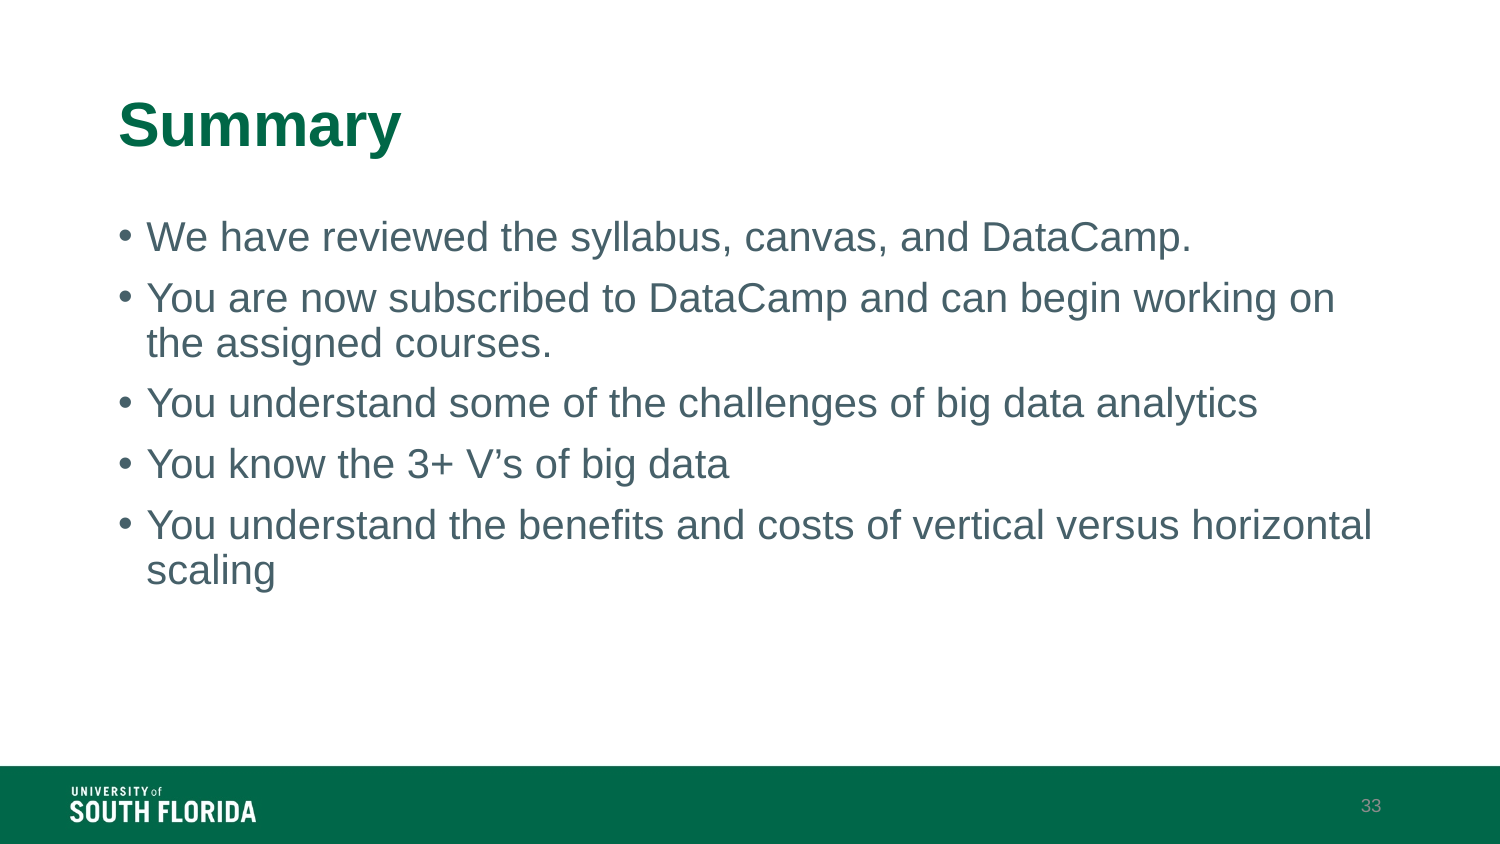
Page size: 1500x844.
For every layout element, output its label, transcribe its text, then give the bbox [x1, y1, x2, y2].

picture [0, 0, 1500, 844]
list We have reviewed the syllabus, canvas, and DataCamp. You are now subscribed to DataCamp and can begin working on the assigned courses. You understand some of the challenges of big data analytics You know the 3+ V’s of big data You understand the benefits and costs of vertical versus horizontal scaling [103, 207, 1397, 744]
title Summary [103, 44, 1397, 207]
